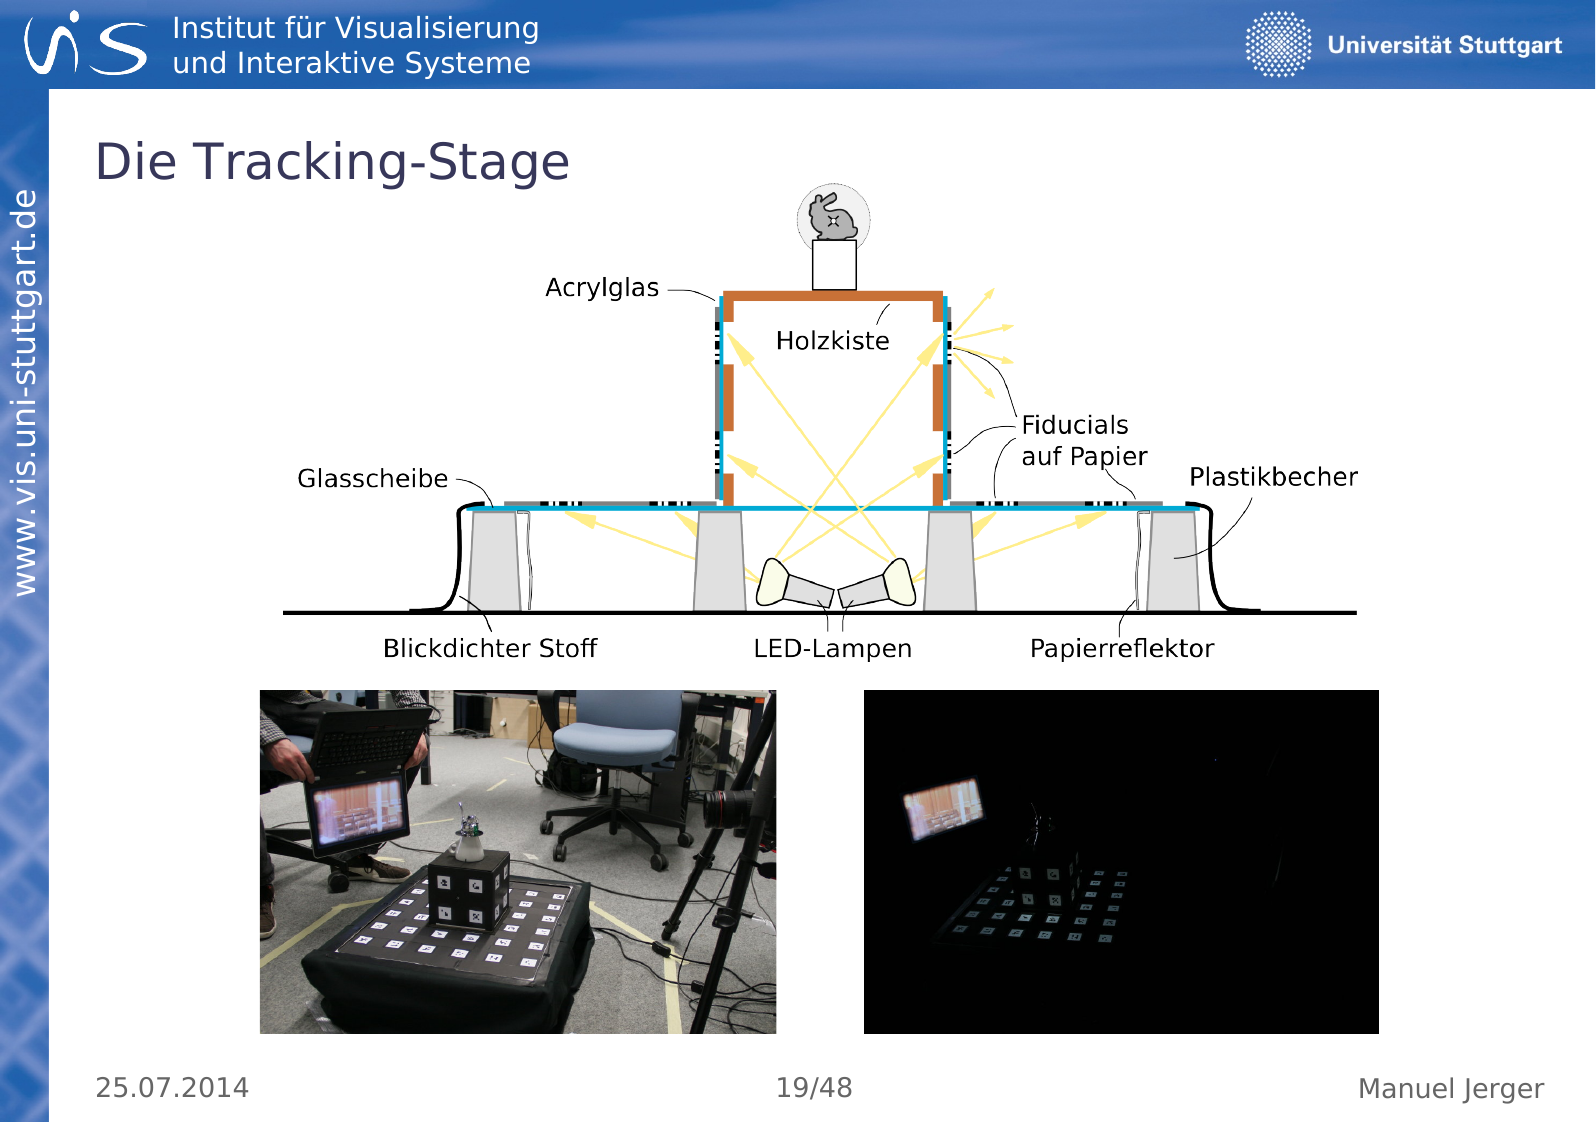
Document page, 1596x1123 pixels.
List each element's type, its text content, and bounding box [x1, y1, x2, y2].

picture [259, 690, 777, 1034]
title Die Tracking-Stage [94, 117, 1534, 201]
picture [24, 0, 1596, 89]
picture [864, 690, 1379, 1034]
picture [283, 183, 1358, 662]
picture [0, 0, 49, 1122]
